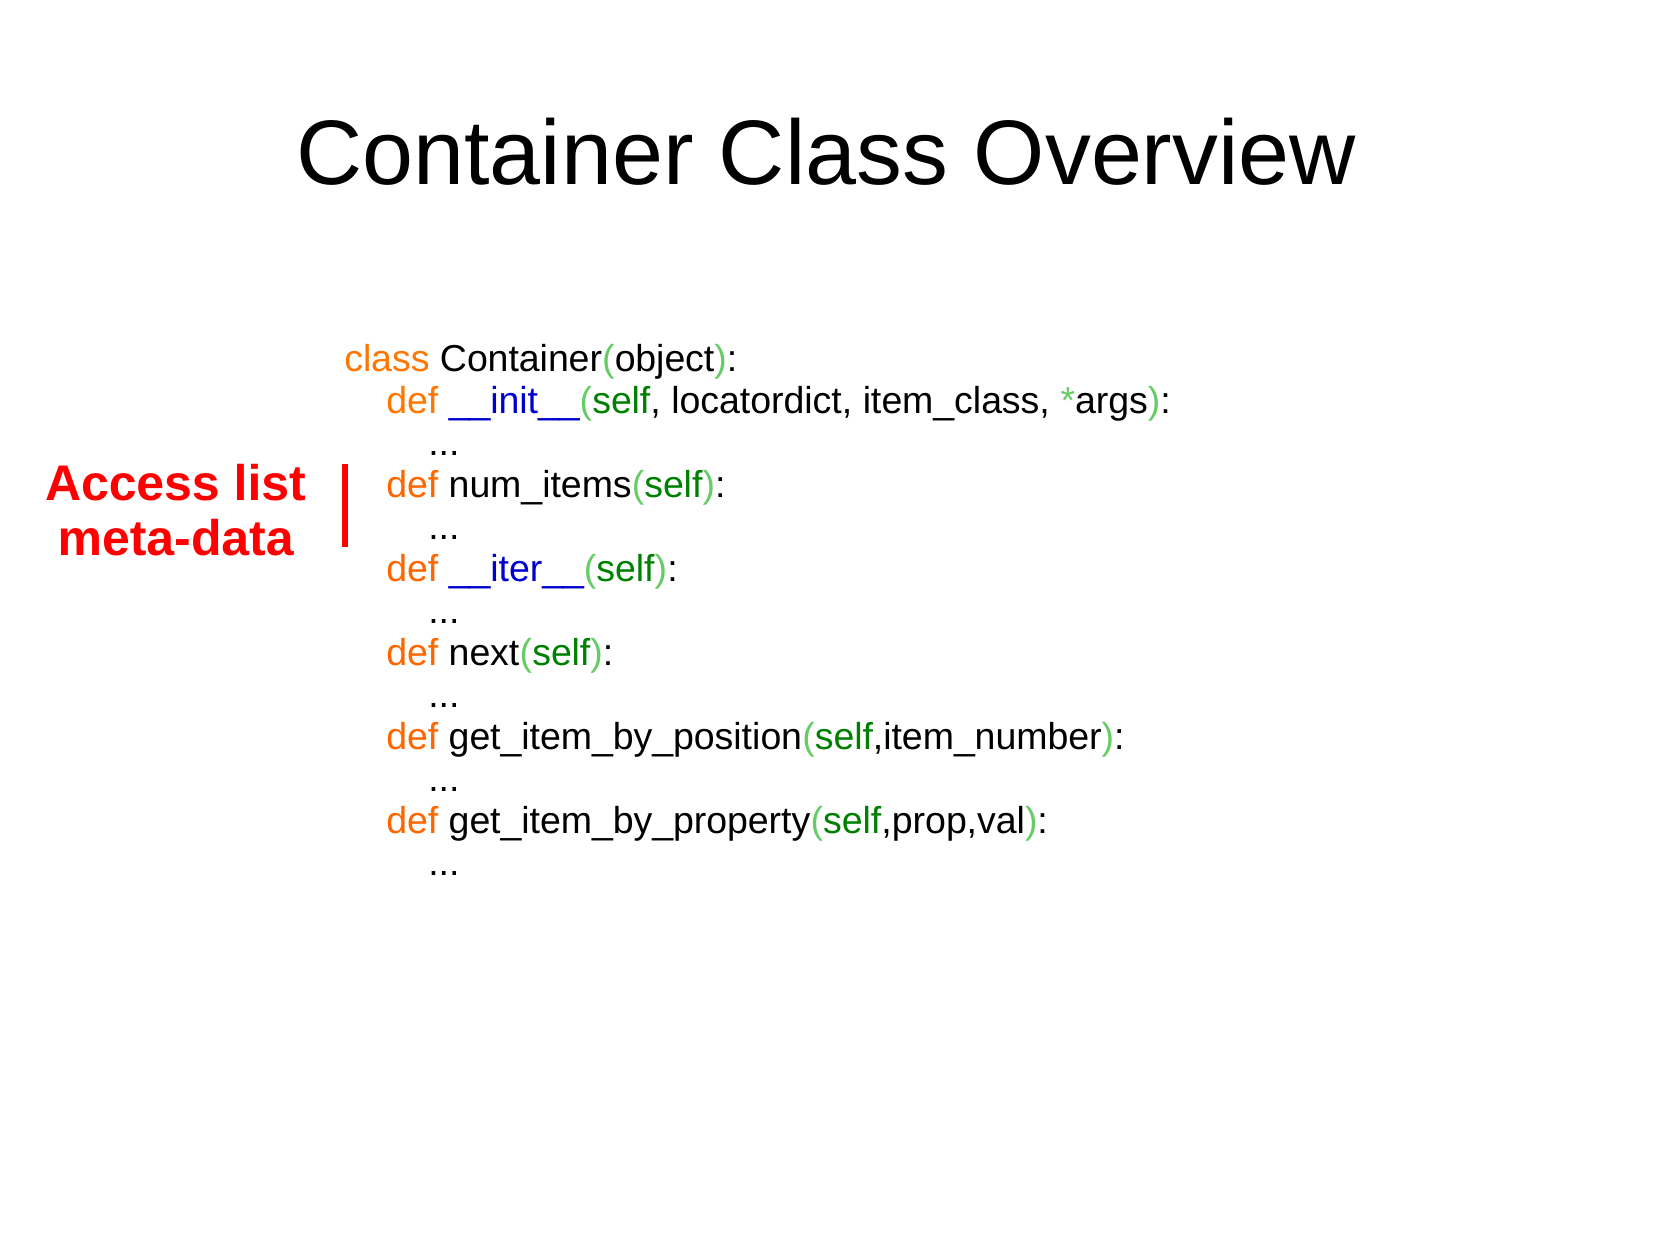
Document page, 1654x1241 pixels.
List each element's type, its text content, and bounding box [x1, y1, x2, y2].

text_box Access list meta-data [30, 447, 322, 575]
text_box class Container(object): def __init__(self, locatordict, item_class, *args): ... def num_items(self): ... def __iter__(self): ... def next(self): ... def get_item_by_position(self,item_number): ... def get_item_by_property(self,prop,val): ... [329, 330, 1186, 933]
title Container Class Overview [82, 49, 1571, 257]
